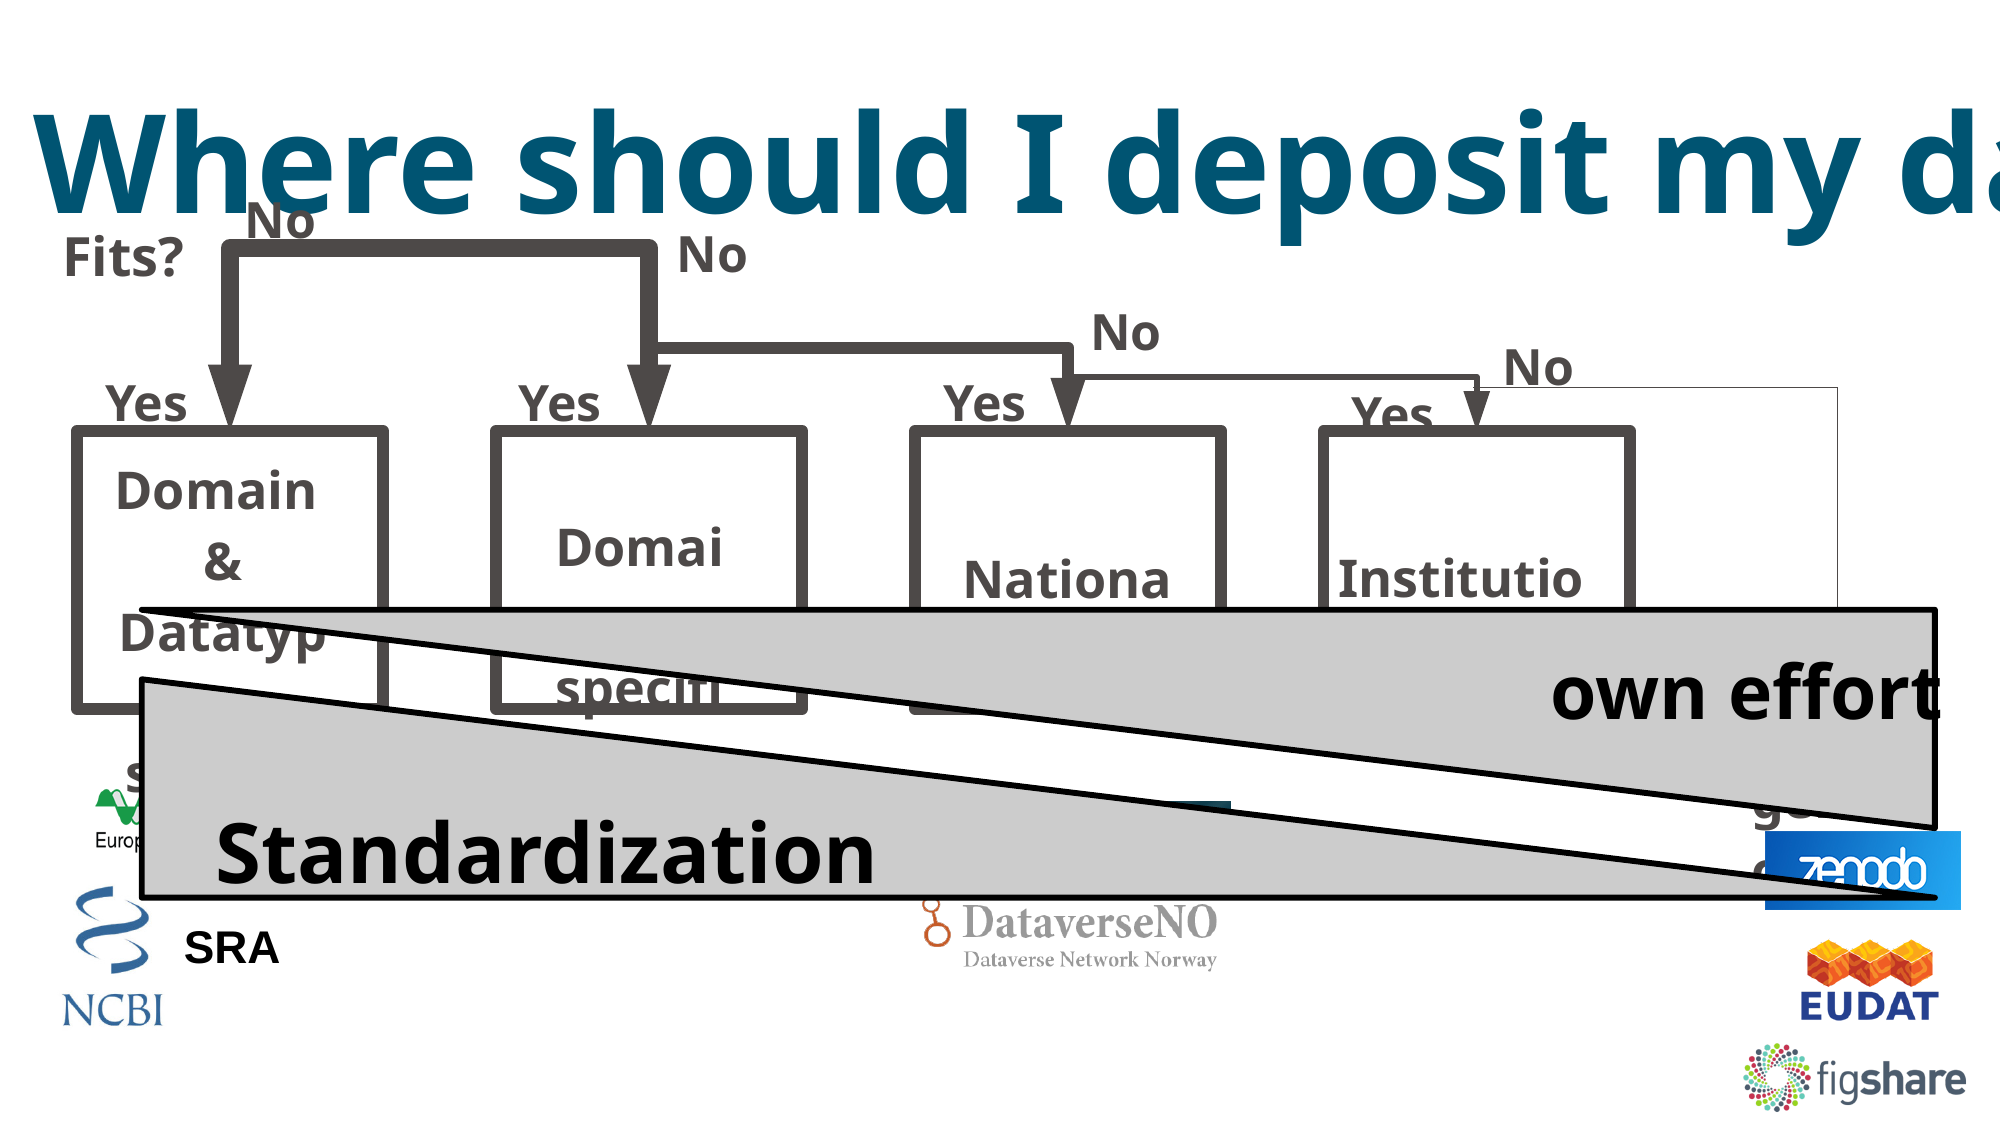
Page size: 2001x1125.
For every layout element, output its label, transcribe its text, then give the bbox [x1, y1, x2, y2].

text_box No [1075, 289, 1170, 355]
text_box No [661, 211, 756, 277]
picture [1765, 831, 1961, 910]
text_box Domain specific [540, 503, 758, 609]
text_box Yes [90, 360, 195, 426]
text_box [1928, 686, 1935, 711]
text_box generic [1736, 755, 1938, 875]
picture [46, 879, 178, 1032]
text_box Yes [503, 360, 609, 426]
text_box Domain & Datatype specific [99, 446, 361, 694]
text_box Yes [929, 360, 1034, 426]
picture [88, 779, 141, 855]
picture [1799, 936, 1940, 1022]
text_box own effort [1535, 631, 1918, 722]
picture [909, 898, 1241, 987]
picture [1150, 801, 1231, 811]
text_box Yes [1336, 372, 1441, 438]
picture [1742, 1042, 1967, 1113]
text_box Where should I deposit my data? [18, 59, 1982, 212]
text_box [141, 679, 1935, 898]
text_box [141, 609, 1935, 829]
text_box SRA [169, 914, 296, 981]
text_box No [1488, 324, 1583, 390]
text_box Institutional [1323, 534, 1630, 606]
text_box Fits? [47, 211, 187, 281]
text_box National [947, 535, 1189, 603]
text_box Standardization [200, 787, 828, 886]
text_box No [229, 177, 324, 243]
